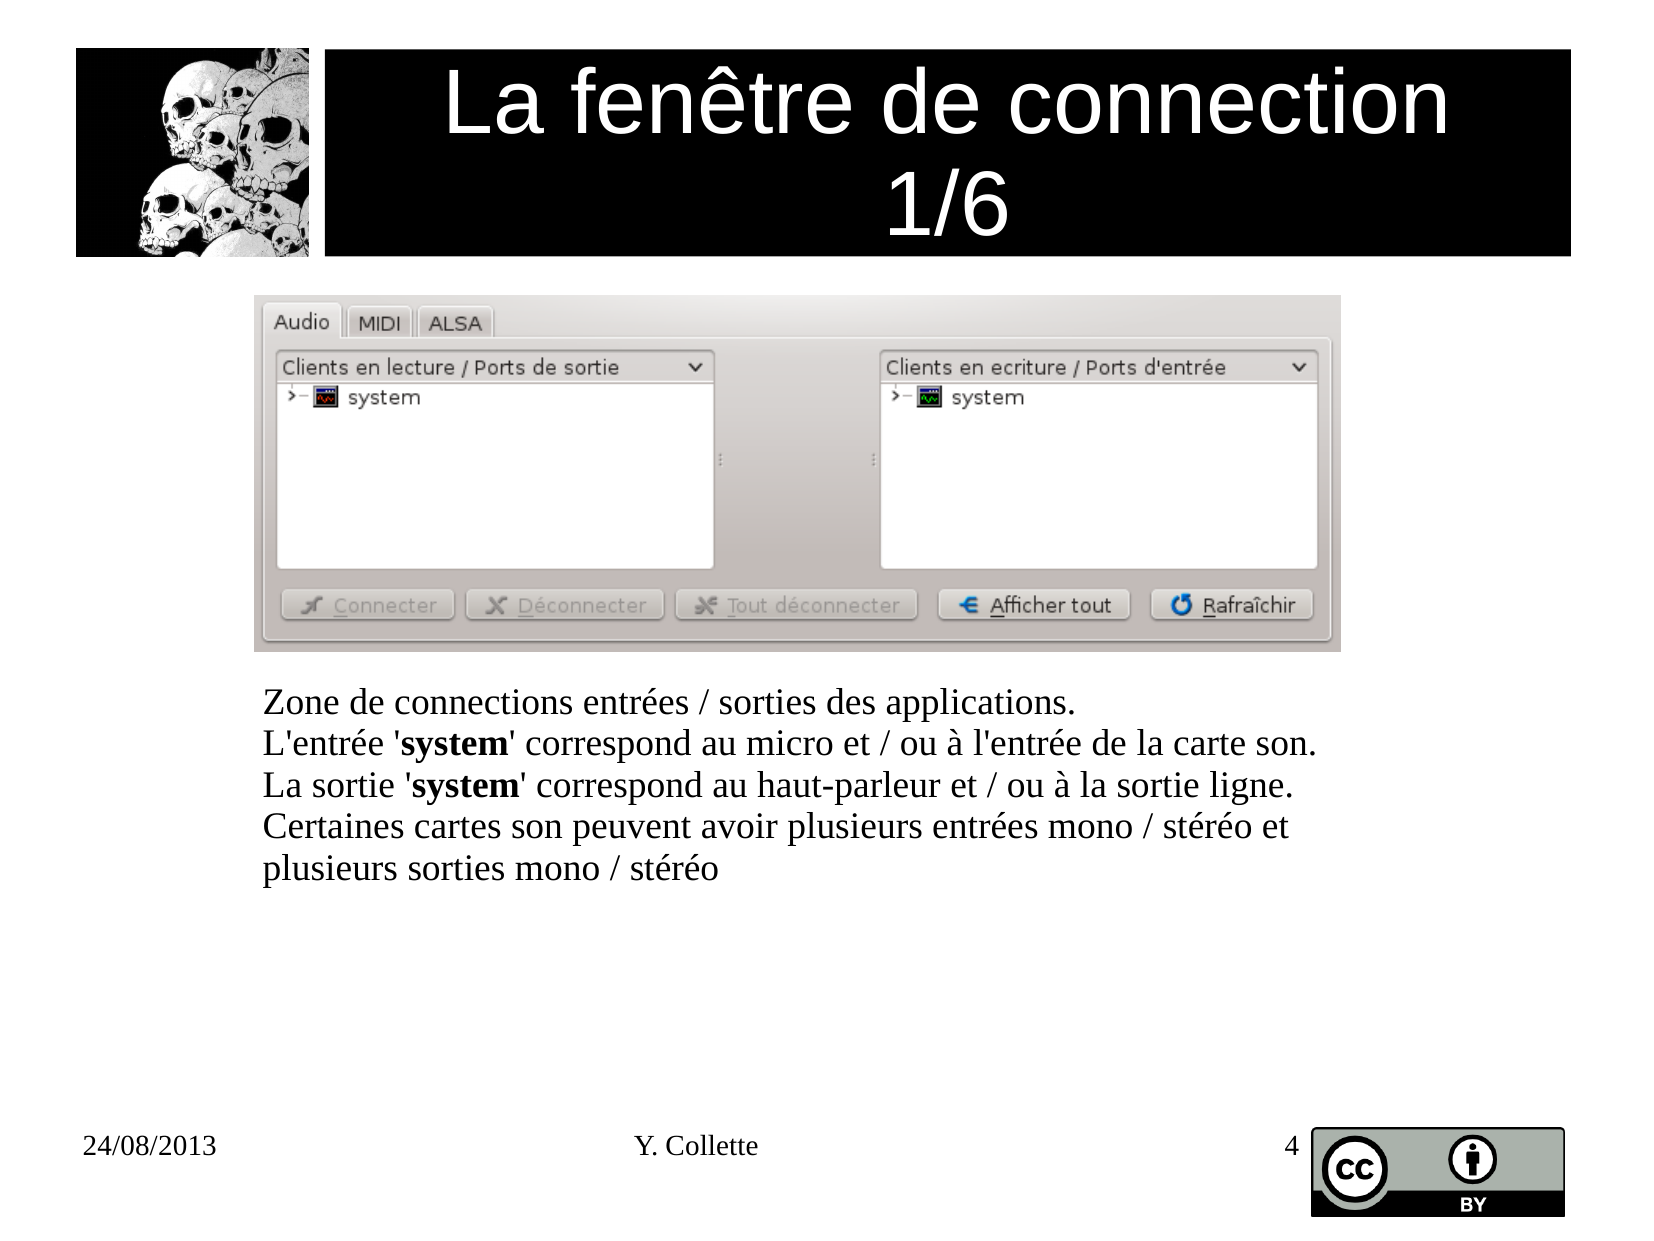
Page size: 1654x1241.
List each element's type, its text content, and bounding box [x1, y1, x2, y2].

picture [76, 48, 309, 257]
title La fenêtre de connection 1/6 [324, 49, 1571, 257]
text_box Zone de connections entrées / sorties des applications. L'entrée 'system' correspond au micro et / ou à l'entrée de la carte son. La sortie 'system' correspond au haut-parleur et / ou à la sortie ligne. Certaines cartes son peuvent avoir plusieurs entrées mono / stéréo et plusieurs sorties mono / stéréo [248, 673, 1347, 896]
picture [1311, 1127, 1565, 1217]
picture [254, 295, 1341, 652]
